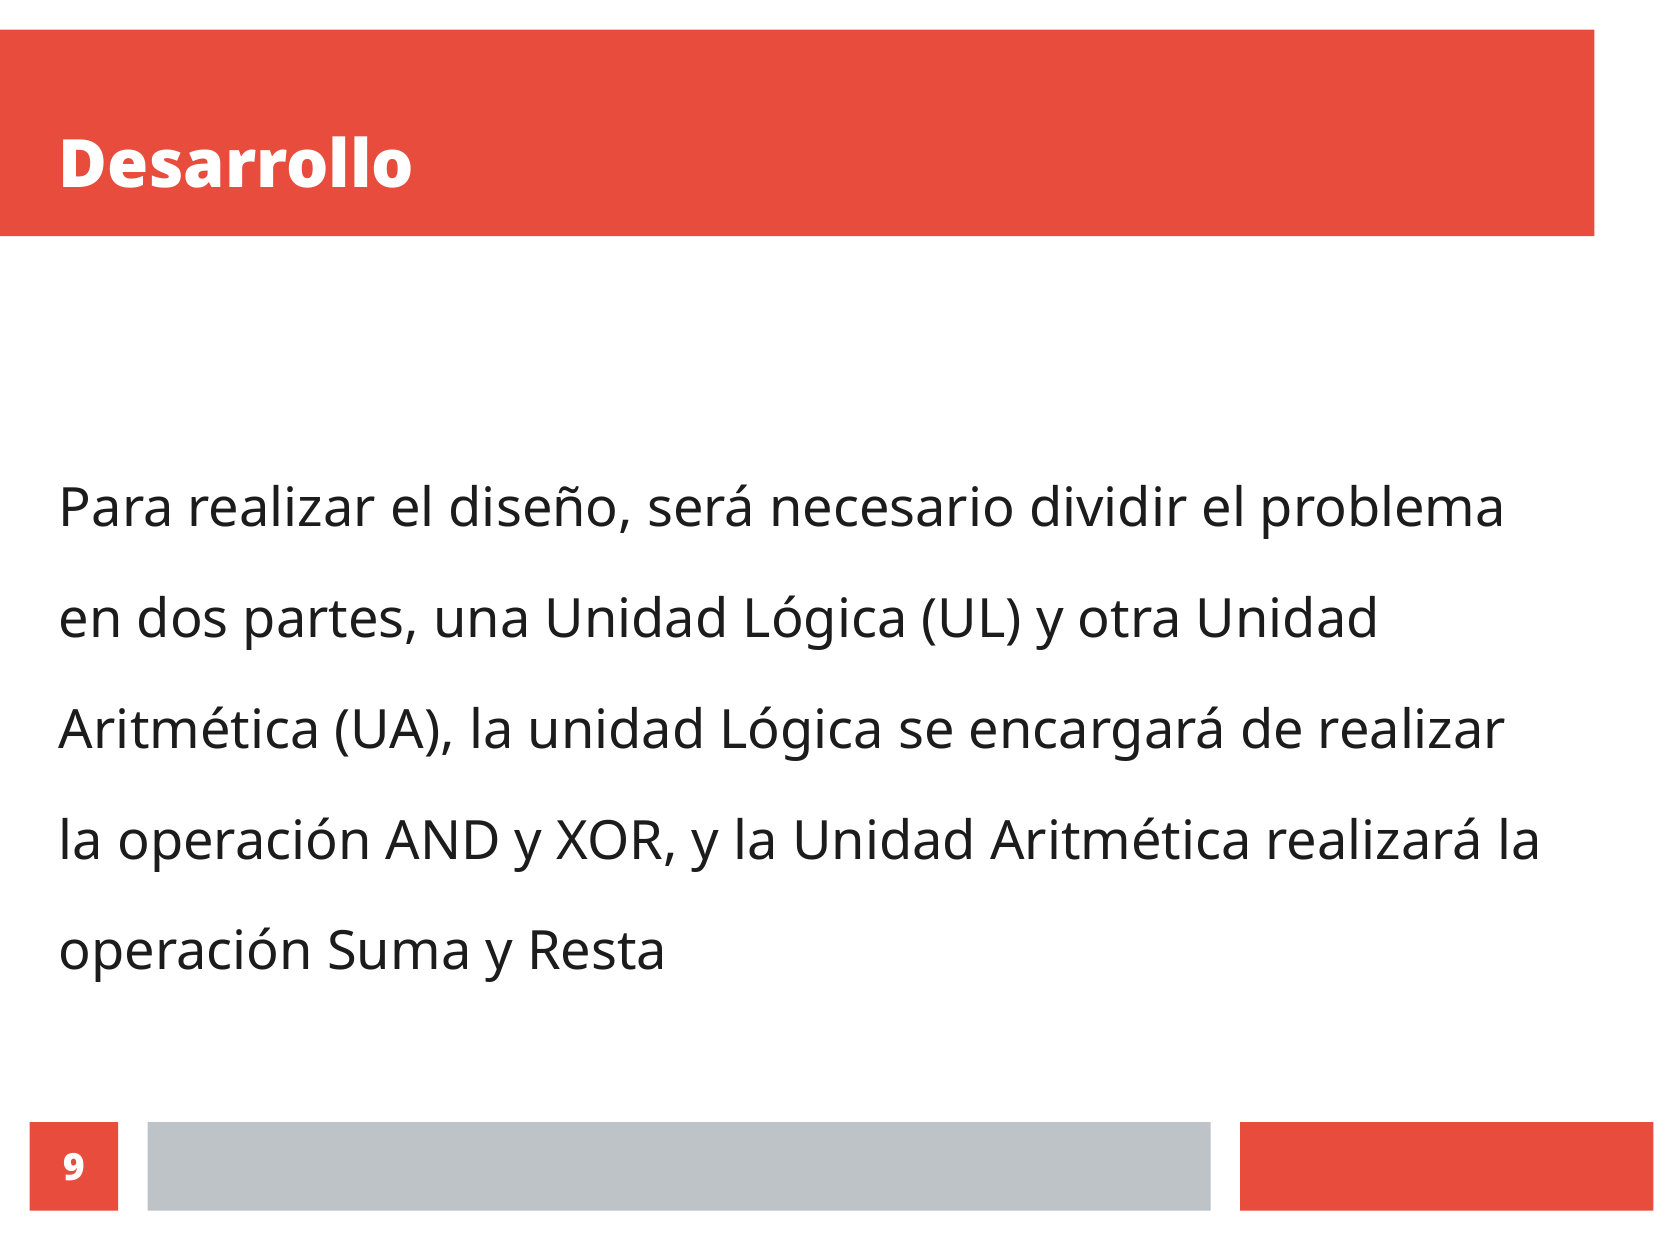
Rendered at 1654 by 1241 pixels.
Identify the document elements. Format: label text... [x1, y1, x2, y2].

list Para realizar el diseño, será necesario dividir el problema en dos partes, una Unidad Lógica (UL) y otra Unidad Aritmética (UA), la unidad Lógica se encargará de realizar la operación AND y XOR, y la Unidad Aritmética realizará la operación Suma y Resta [59, 324, 1565, 1093]
title Desarrollo [59, 59, 1595, 207]
